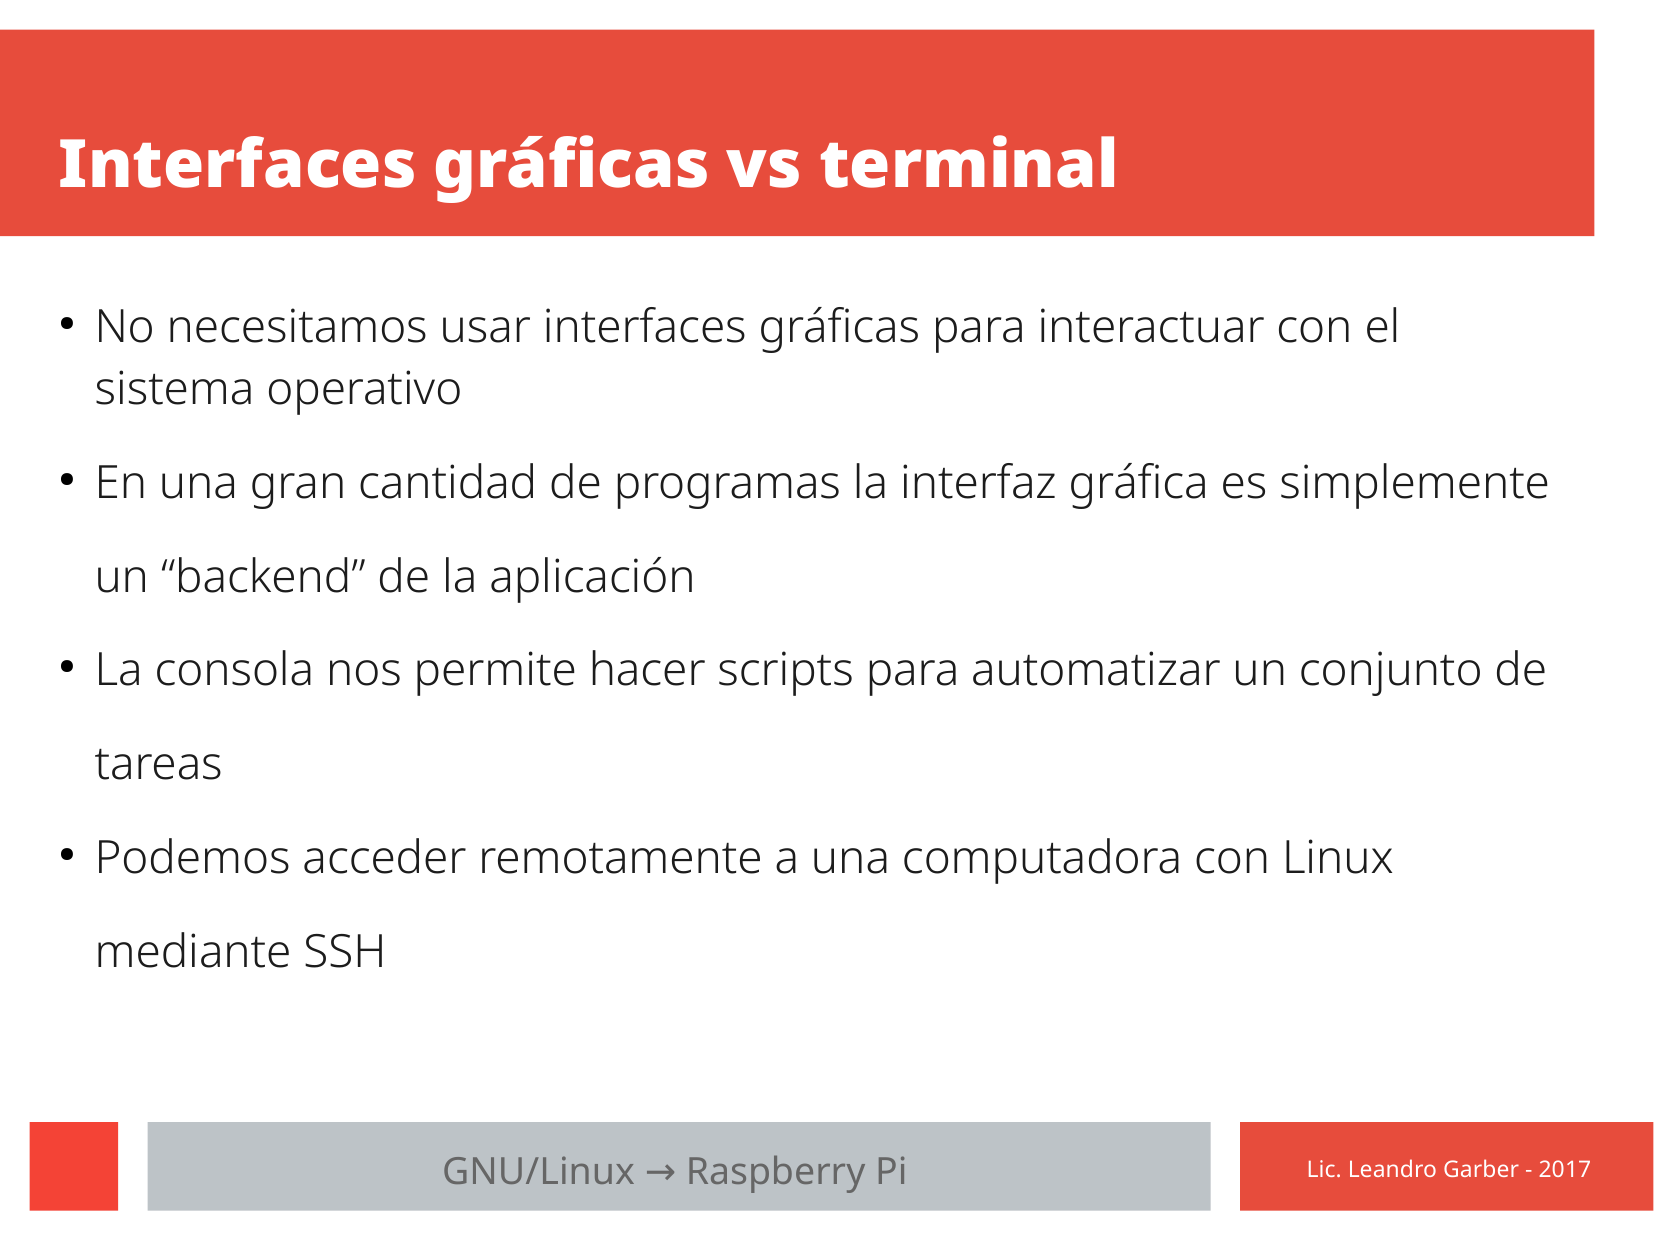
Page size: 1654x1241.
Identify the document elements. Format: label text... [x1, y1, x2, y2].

text_box GNU/Linux → Raspberry Pi [150, 1125, 1201, 1215]
text_box No necesitamos usar interfaces gráficas para interactuar con el sistema operativo En una gran cantidad de programas la interfaz gráfica es simplemente un “backend” de la aplicación La consola nos permite hacer scripts para automatizar un conjunto de tareas Podemos acceder remotamente a una computadora con Linux mediante SSH [59, 292, 1565, 1049]
title Interfaces gráficas vs terminal [59, 59, 1595, 207]
text_box Lic. Leandro Garber - 2017 [1245, 1145, 1654, 1194]
